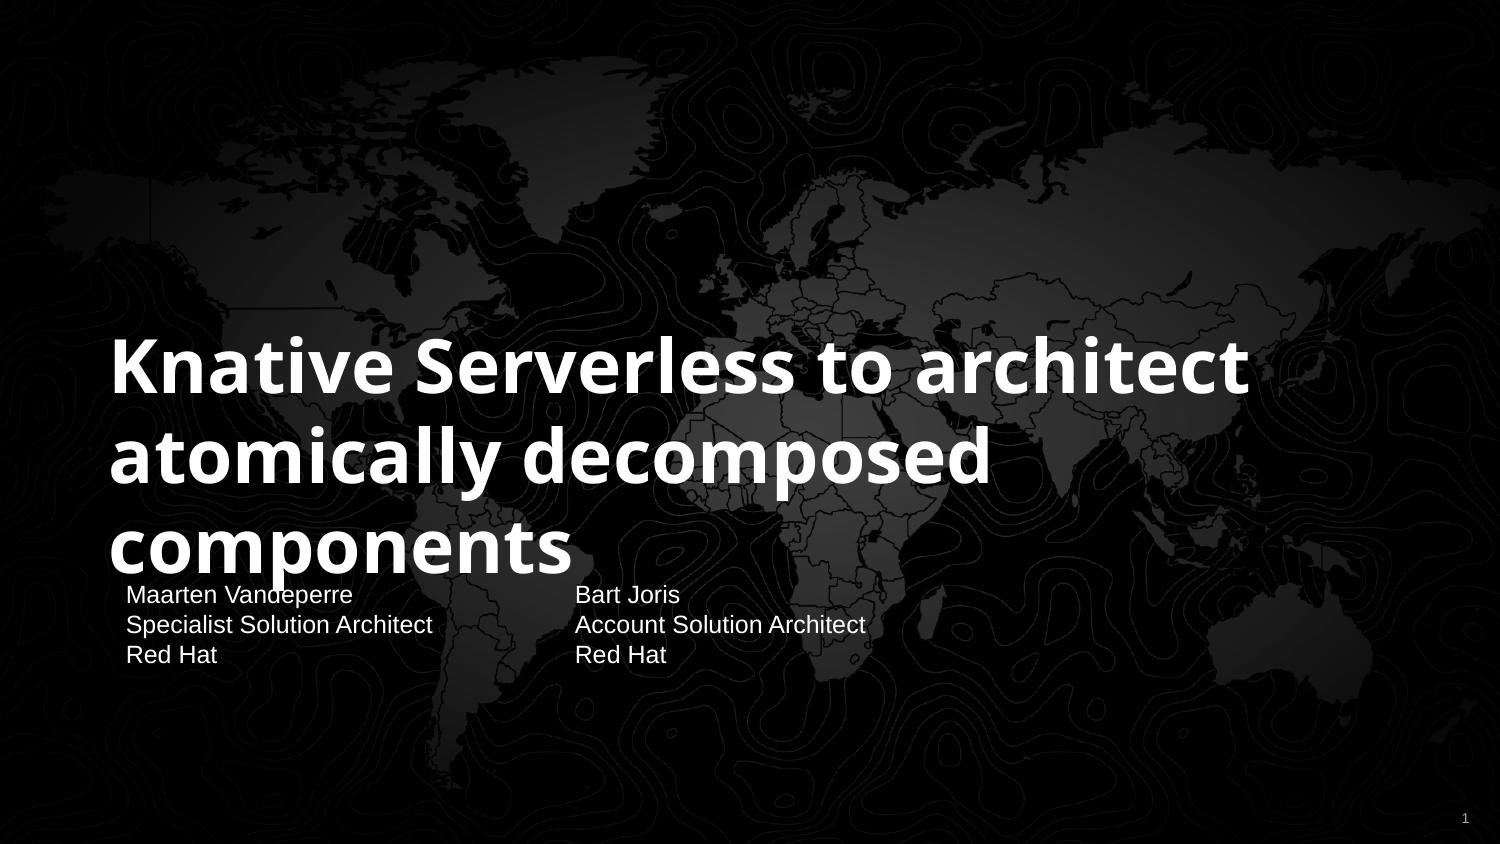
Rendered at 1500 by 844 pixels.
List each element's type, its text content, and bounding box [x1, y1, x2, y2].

text_box Bart Joris Account Solution Architect Red Hat [559, 563, 989, 684]
text_box Knative Serverless to architect atomically decomposed components [93, 303, 1446, 411]
slide_number <number> [1456, 805, 1474, 831]
picture [0, 0, 1500, 844]
text_box Maarten Vandeperre Specialist Solution Architect Red Hat [110, 563, 541, 684]
